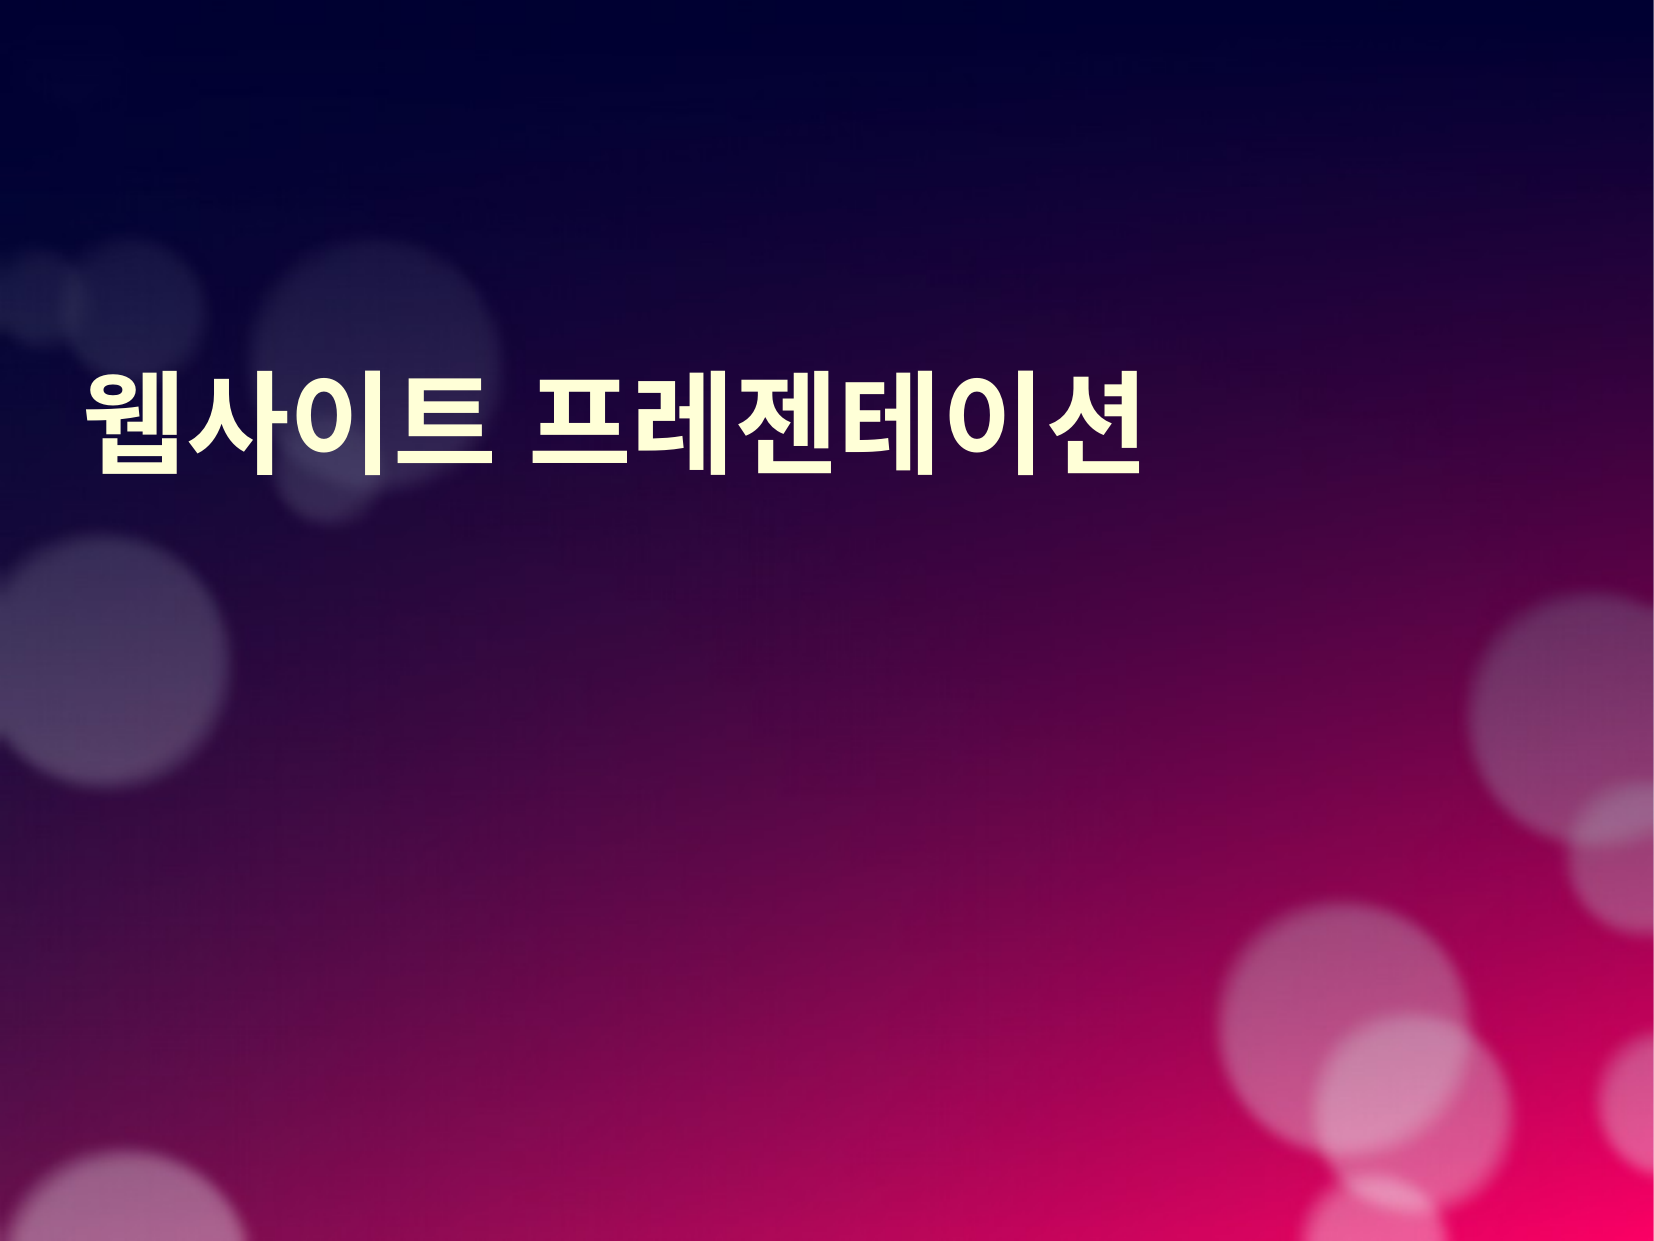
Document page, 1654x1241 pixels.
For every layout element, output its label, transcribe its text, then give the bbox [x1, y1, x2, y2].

picture [0, 0, 1654, 1241]
title 웹사이트 프레젠테이션 [82, 312, 1571, 520]
